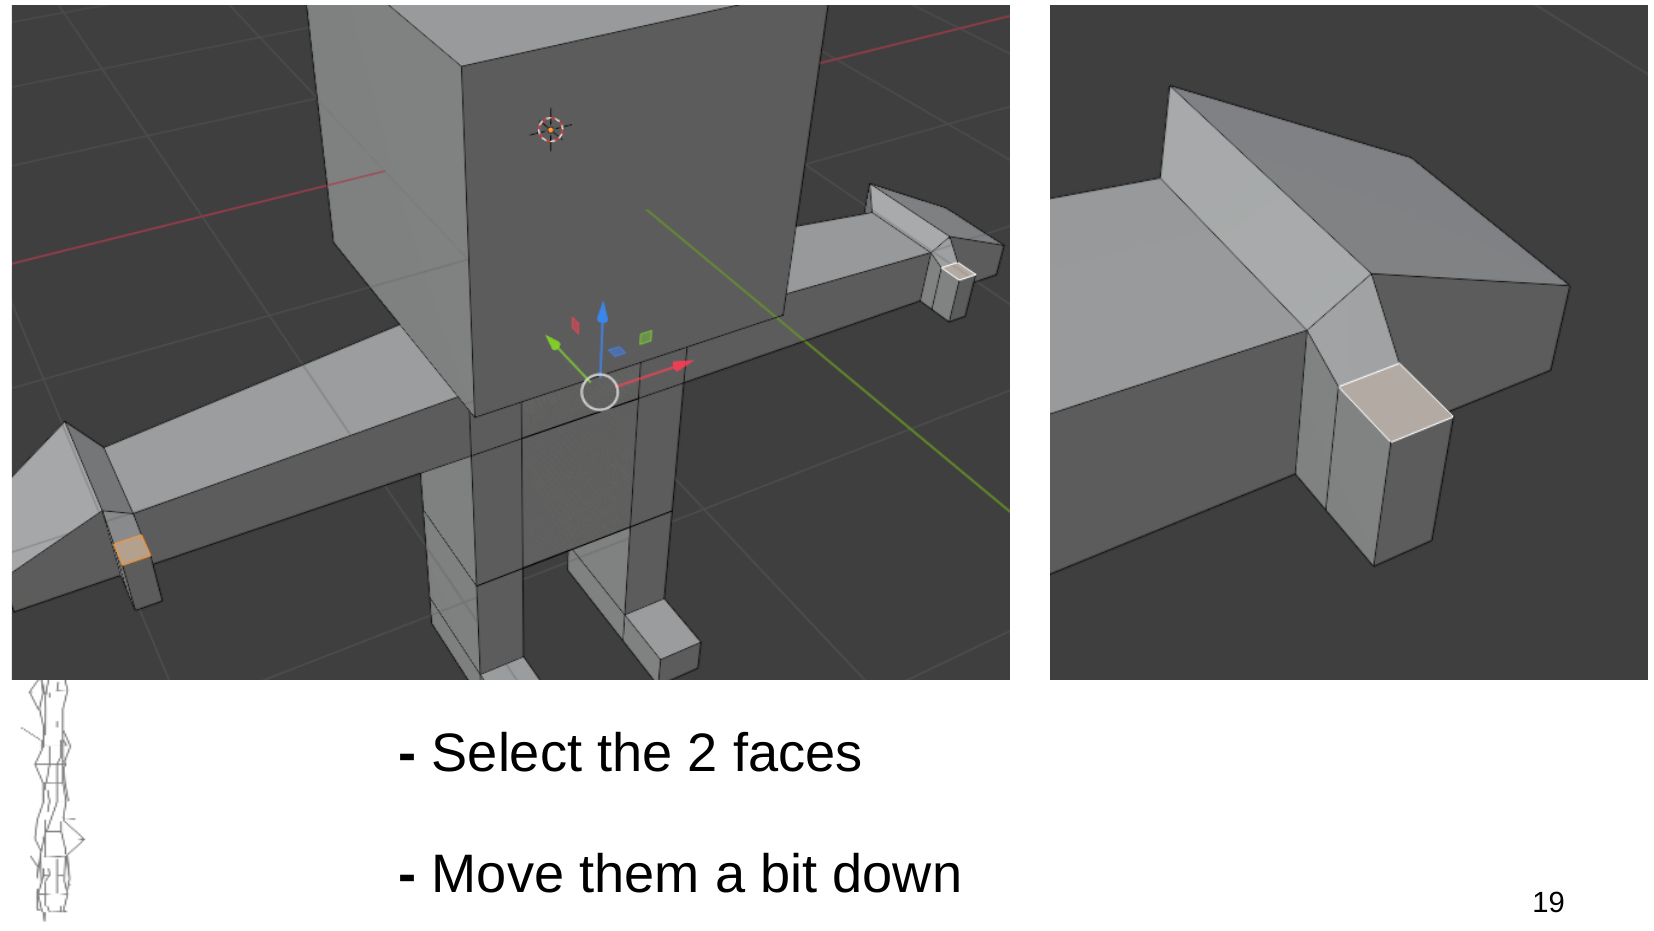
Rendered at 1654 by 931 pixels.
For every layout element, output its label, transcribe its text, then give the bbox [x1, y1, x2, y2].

text_box - Select the 2 faces - Move them a bit down [383, 714, 1477, 911]
picture [11, 5, 1010, 680]
picture [1050, 5, 1648, 680]
